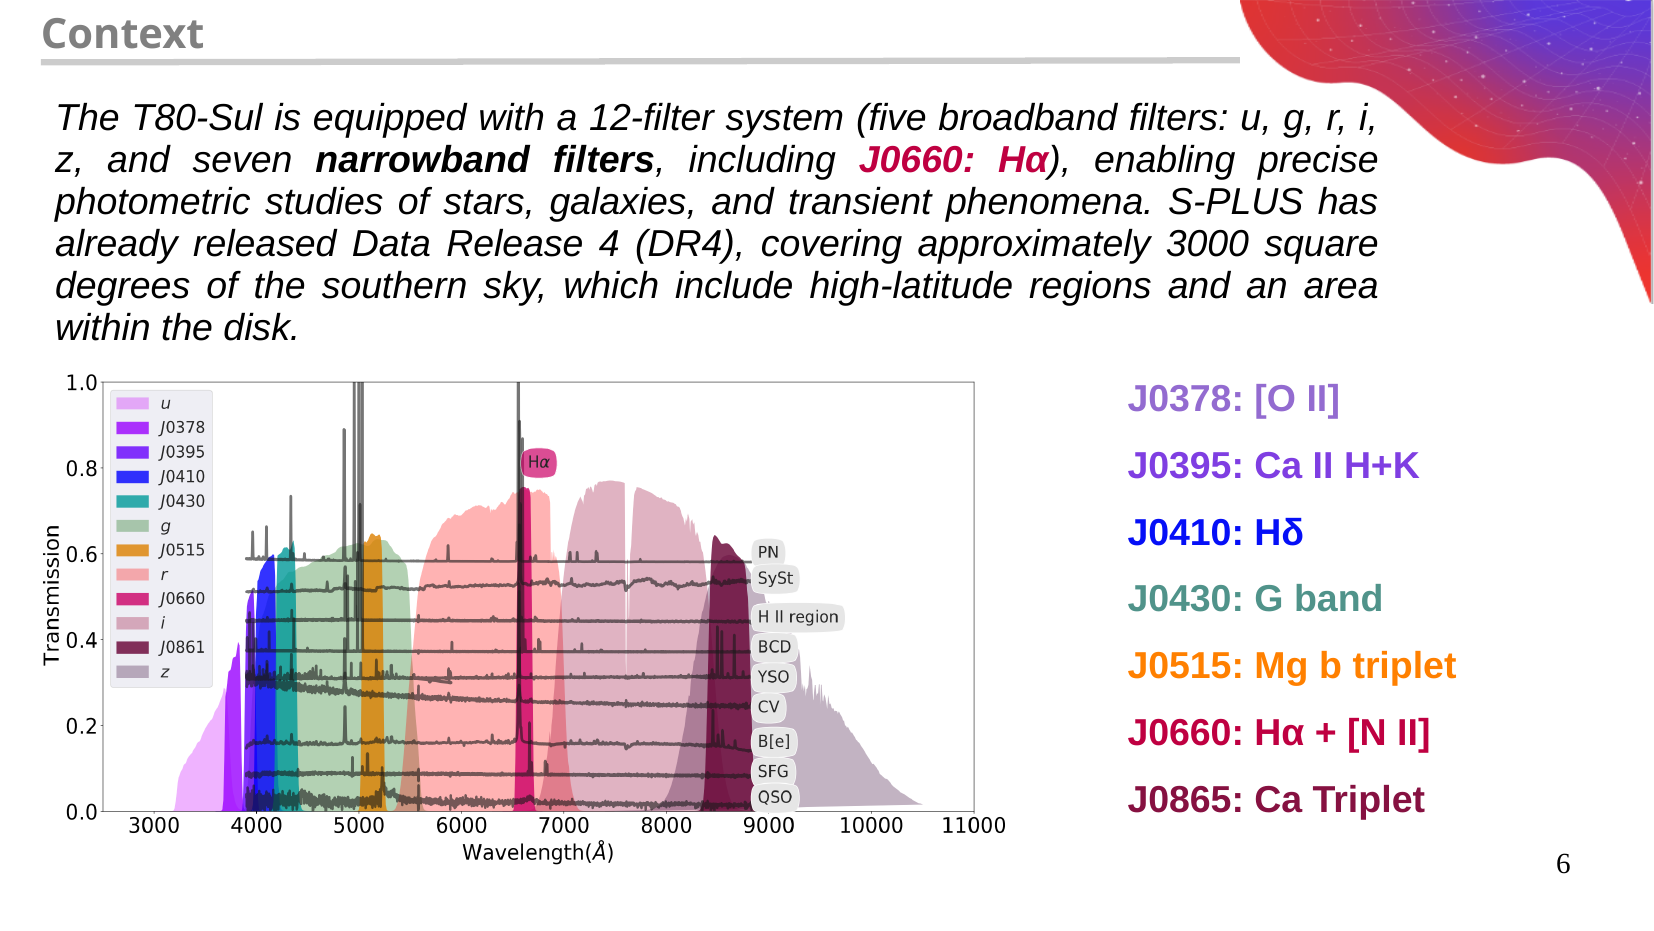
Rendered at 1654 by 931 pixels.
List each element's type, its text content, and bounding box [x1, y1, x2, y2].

text_box Context [26, 0, 891, 98]
picture [33, 364, 1015, 877]
picture [1240, 0, 1654, 304]
text_box J0378: [O II] J0395: Ca II H+K J0410: Hδ J0430: G band J0515: Mg b triplet J0660: Hα + [N II] J0865: Ca Triplet [1113, 369, 1512, 870]
text_box The T80-Sul is equipped with a 12-filter system (five broadband filters: u, g, r, i, z, and seven narrowband filters, including J0660: Hα), enabling precise photometric studies of stars, galaxies, and transient phenomena. S-PLUS has already released Data Release 4 (DR4), covering approximately 3000 square degrees of the southern sky, which include high-latitude regions and an area within the disk. [40, 27, 1394, 357]
